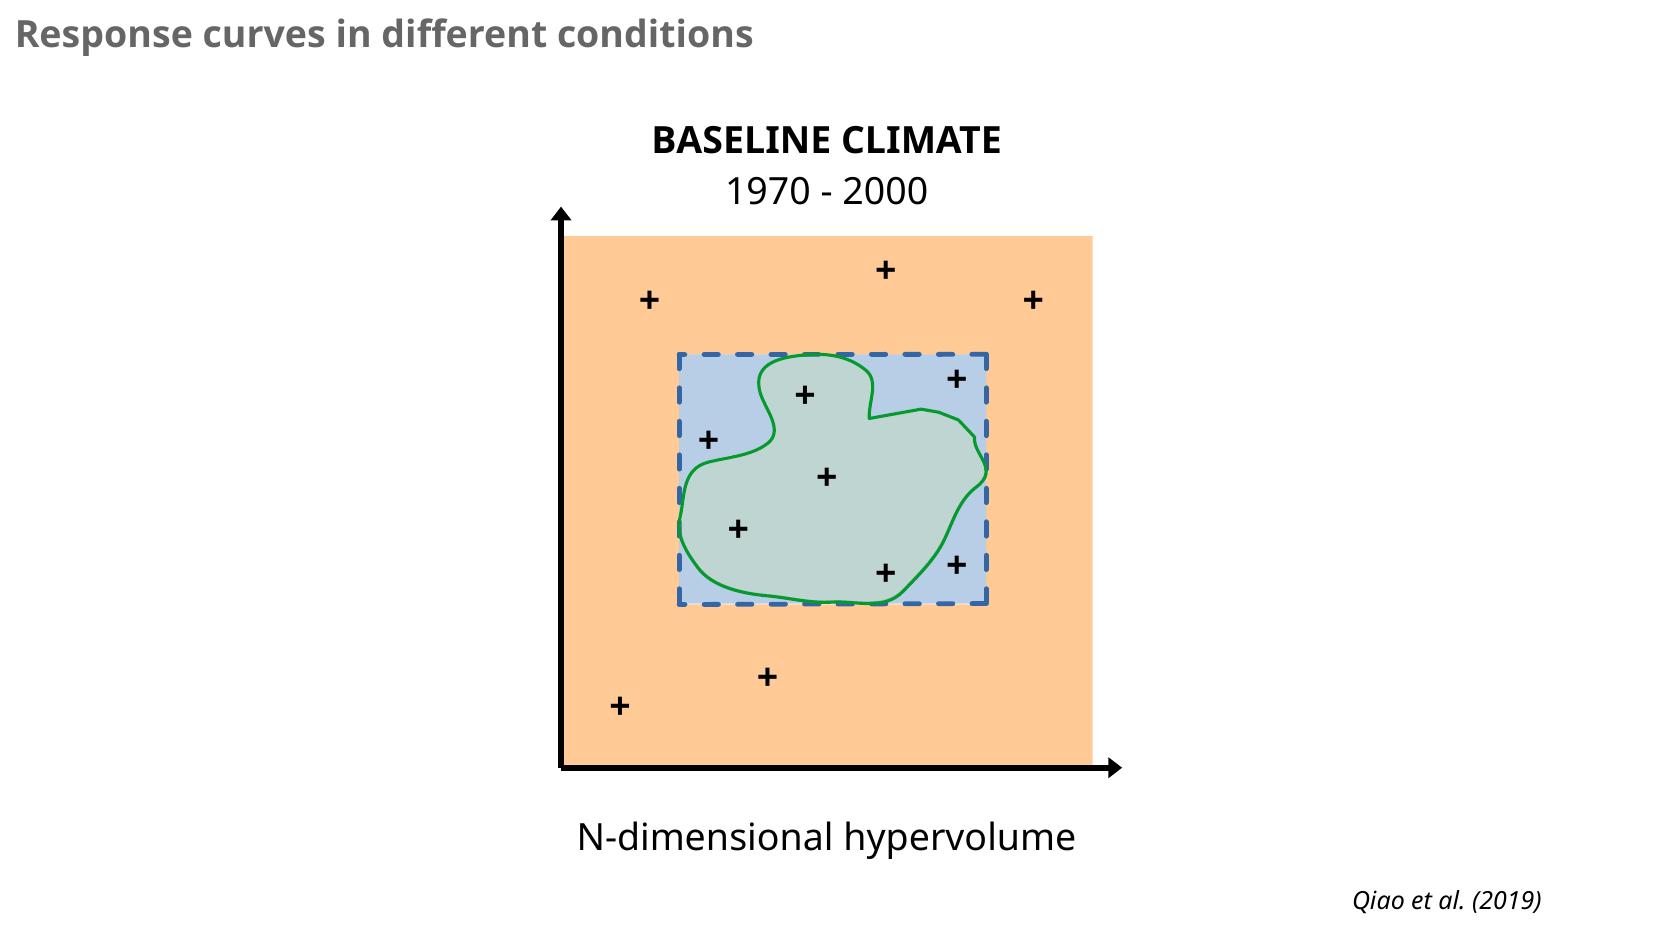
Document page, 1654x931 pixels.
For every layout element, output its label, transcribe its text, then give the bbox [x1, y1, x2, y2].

text_box + [856, 538, 916, 605]
text_box + [1003, 265, 1063, 332]
text_box BASELINE CLIMATE 1970 - 2000 [620, 117, 1034, 224]
text_box Response curves in different conditions [0, 0, 1654, 117]
text_box + [797, 442, 857, 509]
text_box + [738, 642, 798, 709]
text_box + [708, 495, 768, 562]
text_box N-dimensional hypervolume [561, 803, 1093, 869]
text_box + [775, 361, 835, 427]
text_box + [856, 236, 916, 303]
text_box + [620, 265, 680, 332]
text_box Qiao et al. (2019) [1240, 870, 1654, 931]
text_box + [679, 406, 739, 473]
text_box [564, 236, 1093, 765]
text_box + [927, 345, 987, 412]
text_box + [927, 531, 987, 598]
text_box + [590, 672, 650, 739]
